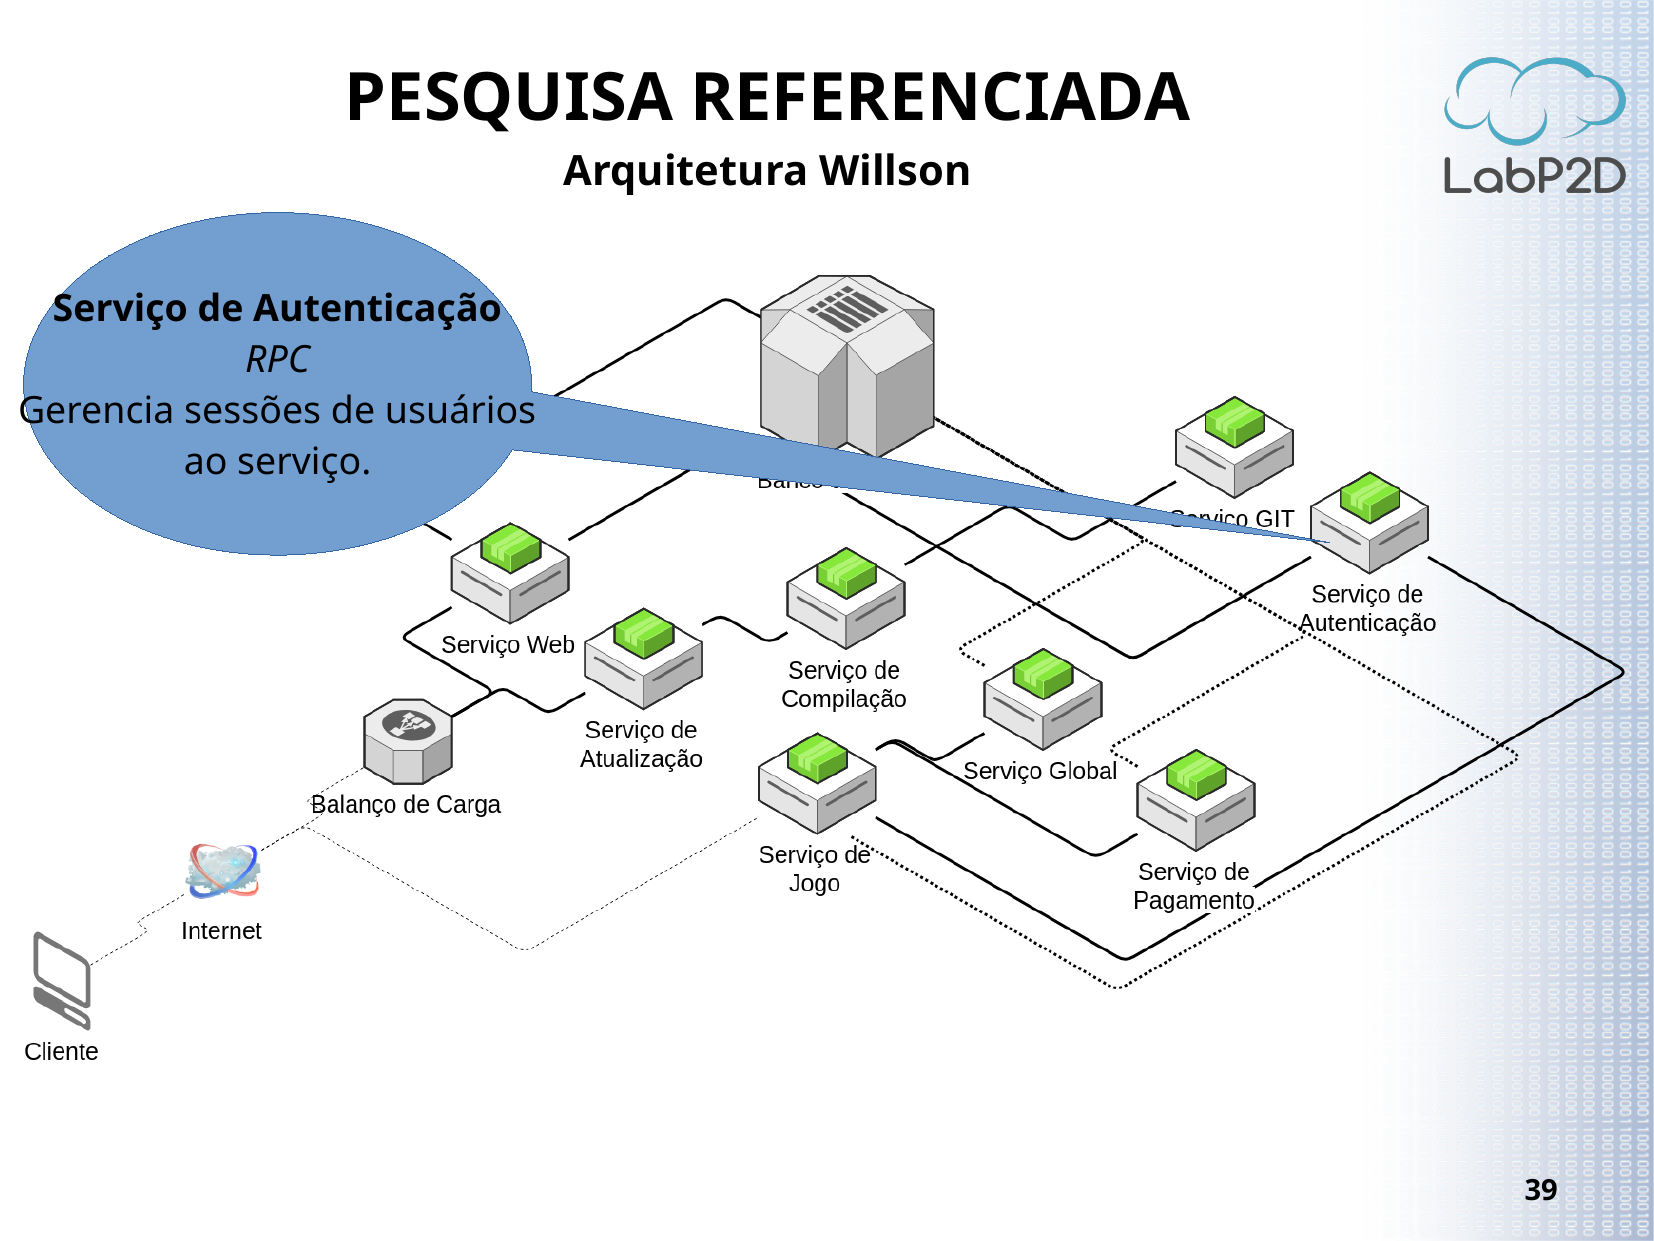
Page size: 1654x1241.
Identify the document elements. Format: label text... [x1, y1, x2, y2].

picture [24, 1, 1654, 1240]
picture [24, 405, 28, 419]
text_box Serviço de Autenticação RPC Gerencia sessões de usuários ao serviço. [23, 212, 1330, 556]
picture [24, 275, 80, 366]
title PESQUISA REFERENCIADA Arquitetura Willson [82, 19, 1453, 227]
